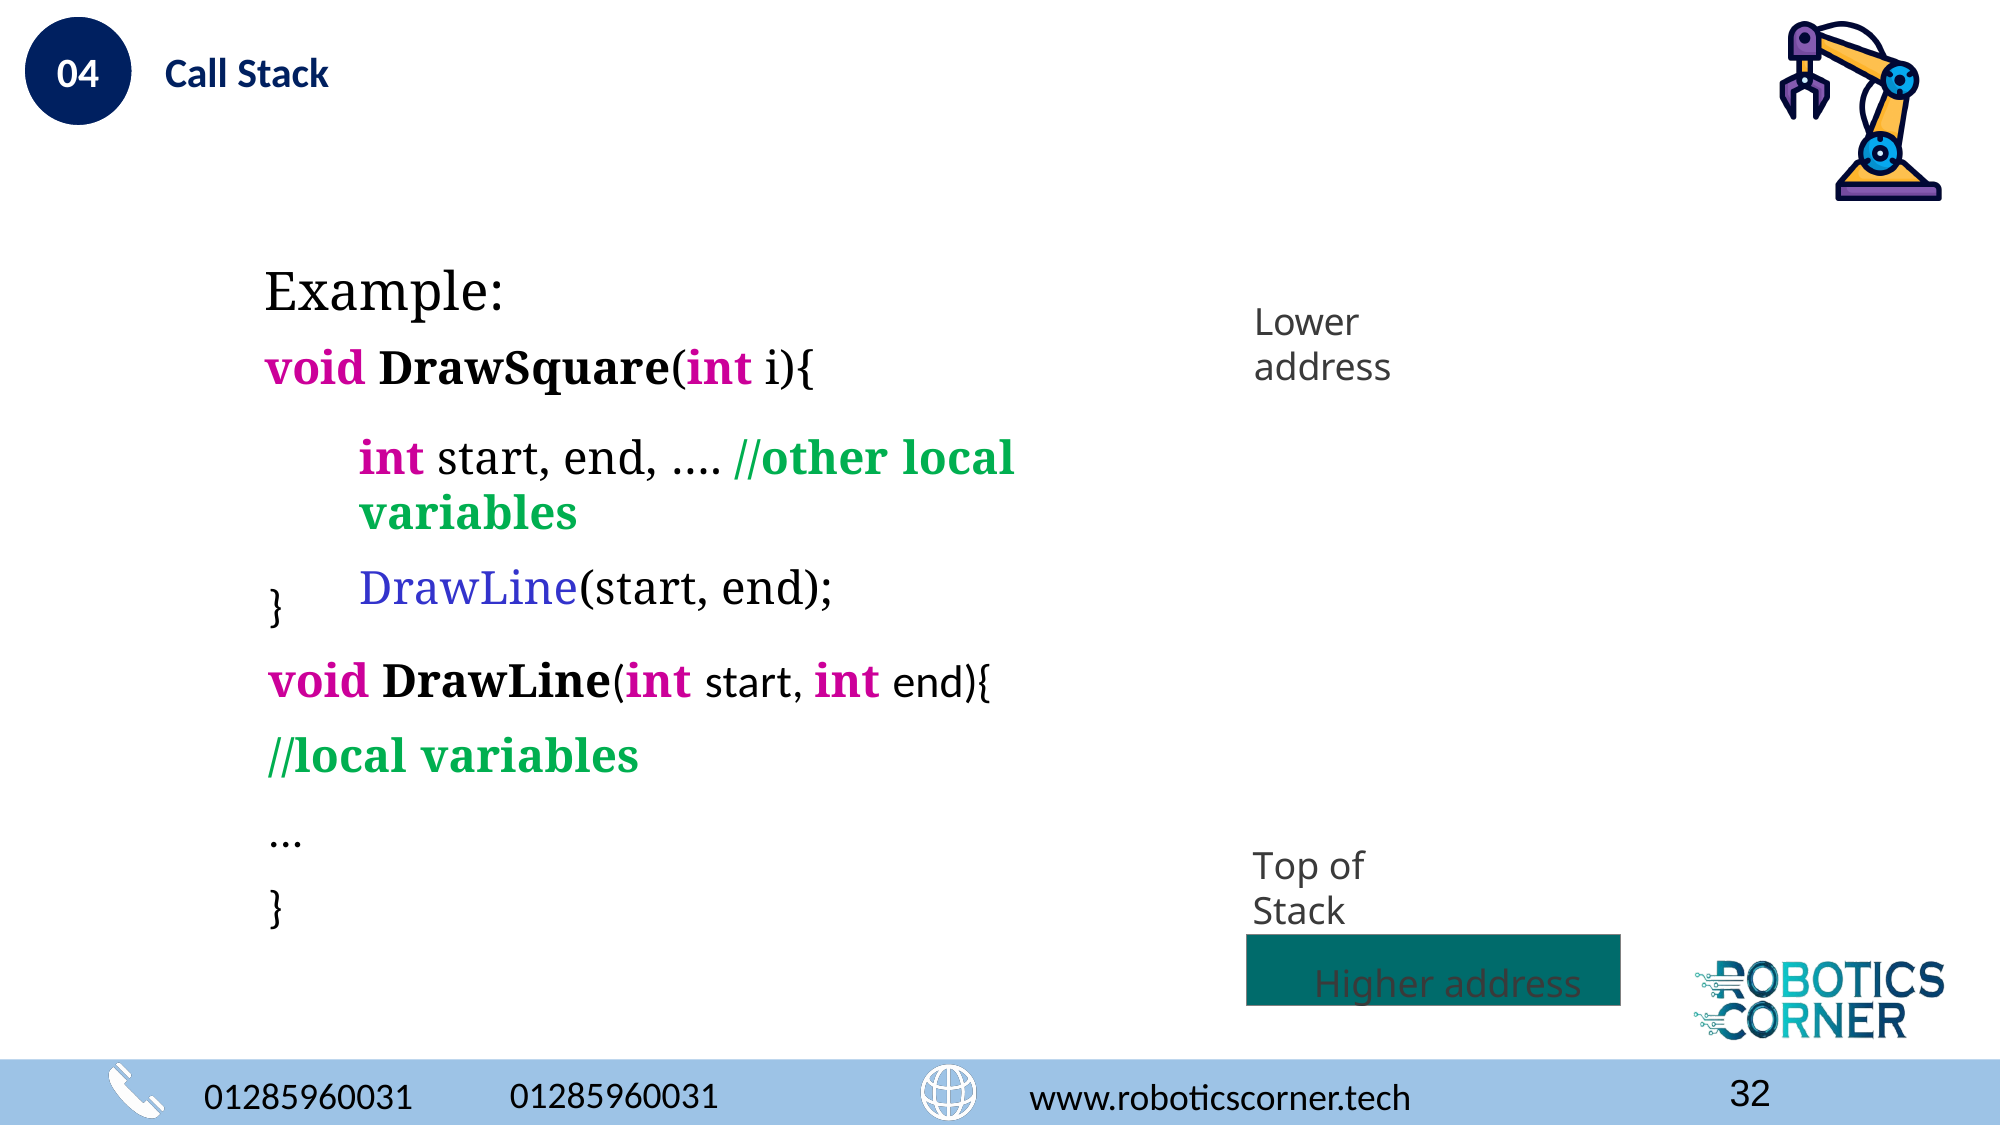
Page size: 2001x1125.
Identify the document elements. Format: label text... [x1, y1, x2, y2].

text_box Example: void DrawSquare(int i){ [262, 237, 919, 394]
text_box Call Stack [150, 38, 622, 103]
text_box Higher address [1246, 934, 1620, 1006]
text_box 04 [22, 14, 134, 128]
text_box Top of Stack [1250, 840, 1456, 933]
list } void DrawLine(int start, int end){ //local variables ... } [268, 554, 2000, 1125]
text_box <number> [1714, 1065, 1916, 1125]
text_box int start, end, …. //other local variables DrawLine(start, end); [357, 406, 1216, 554]
text_box Lower address [1251, 295, 1500, 388]
picture [103, 1057, 170, 1124]
picture [1771, 21, 1950, 201]
